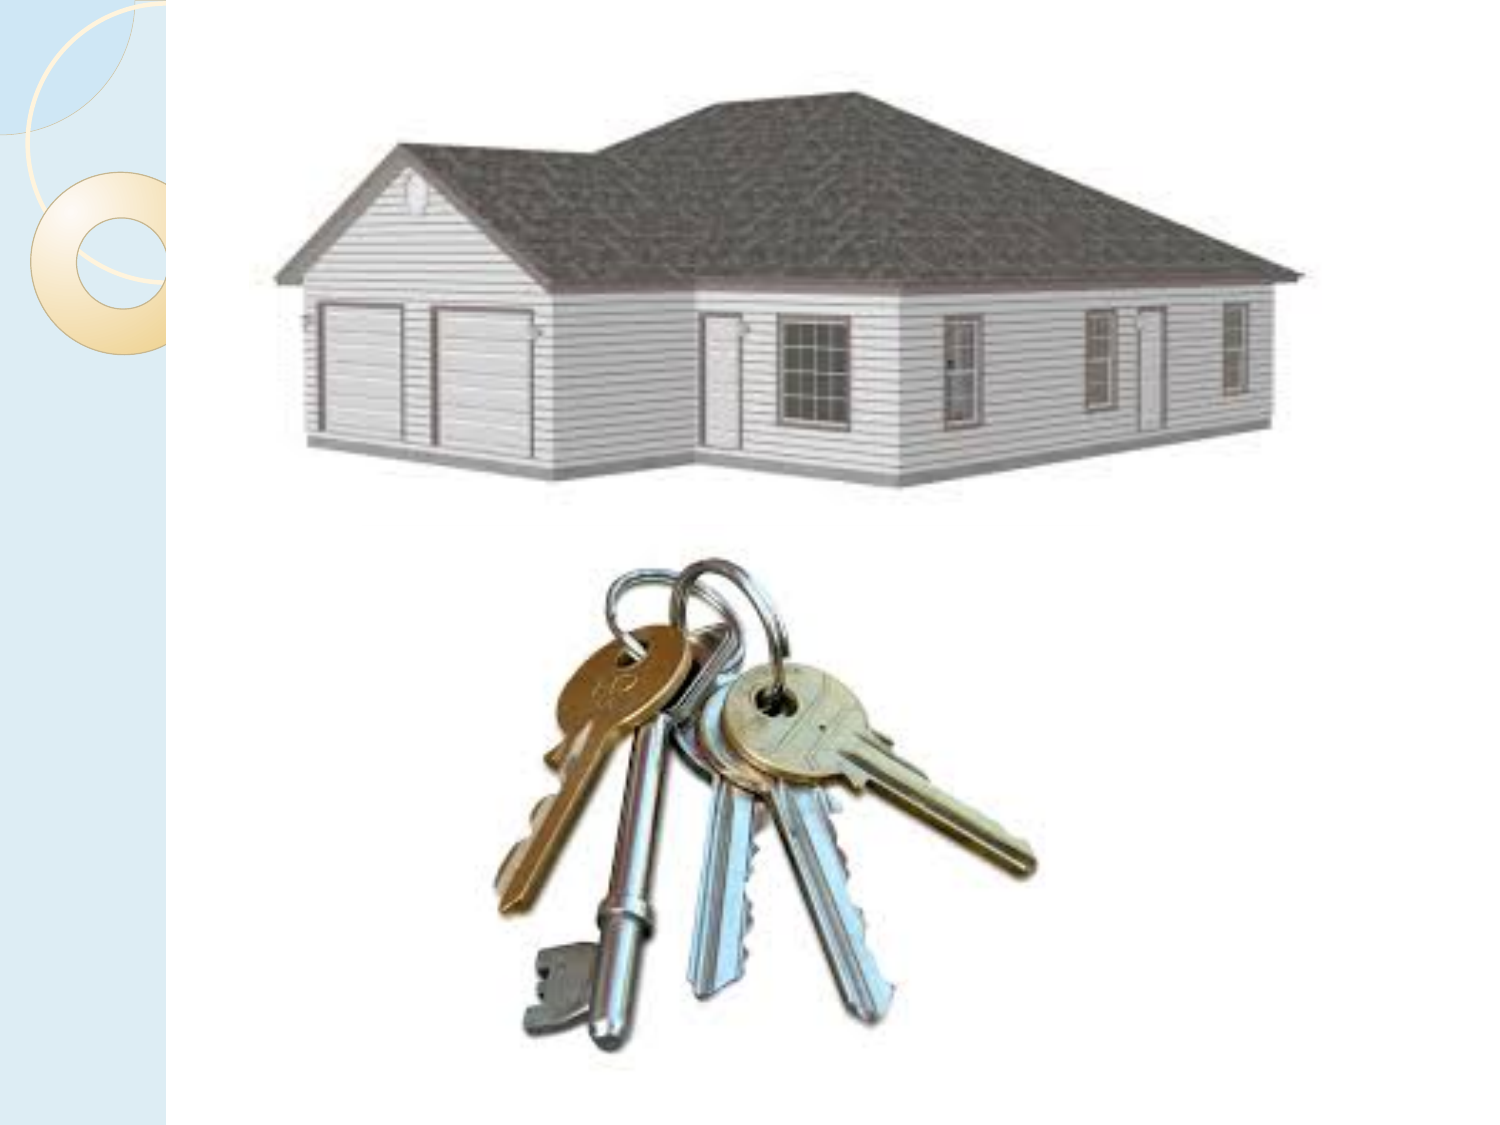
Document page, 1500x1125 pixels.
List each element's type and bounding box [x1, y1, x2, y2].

picture [249, 24, 1325, 1078]
